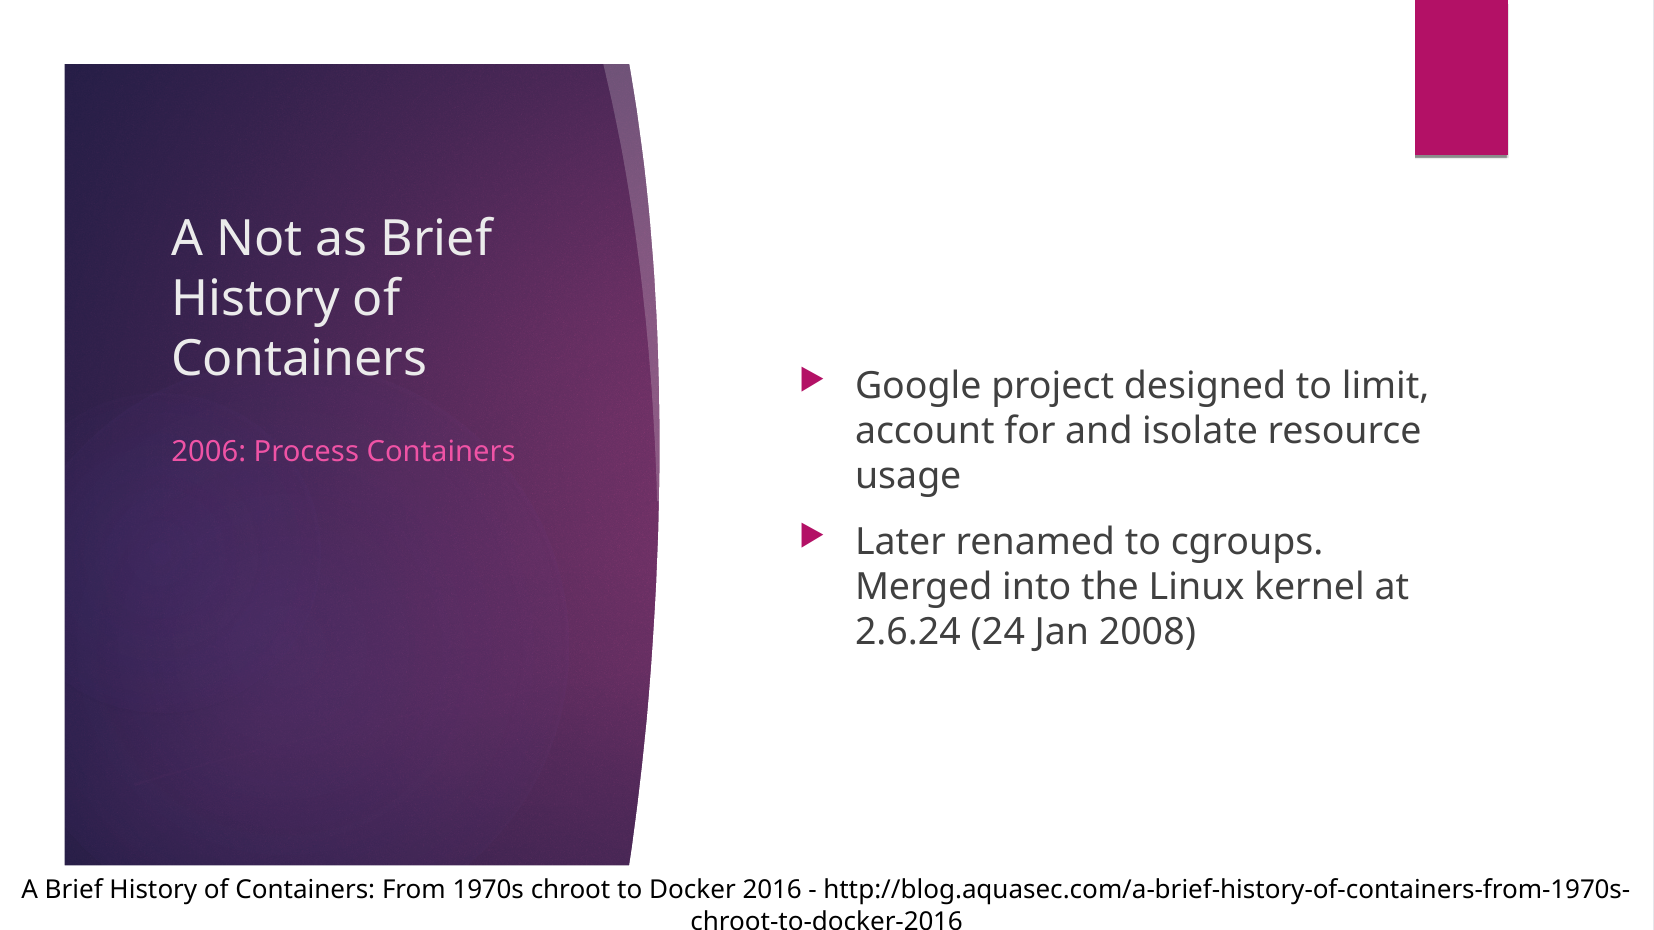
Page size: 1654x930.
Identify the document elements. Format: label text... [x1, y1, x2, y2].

title A Not as Brief History of Containers [156, 175, 536, 393]
text_box A Brief History of Containers: From 1970s chroot to Docker 2016 - http://blog.aquasec.com/a-brief-history-of-containers-from-1970s-chroot-to-docker-2016 [0, 865, 1653, 930]
list 2006: Process Containers [156, 424, 536, 817]
picture [65, 64, 658, 865]
list Google project designed to limit, account for and isolate resource usage Later renamed to cgroups. Merged into the Linux kernel at 2.6.24 (24 Jan 2008) [783, 196, 1488, 817]
